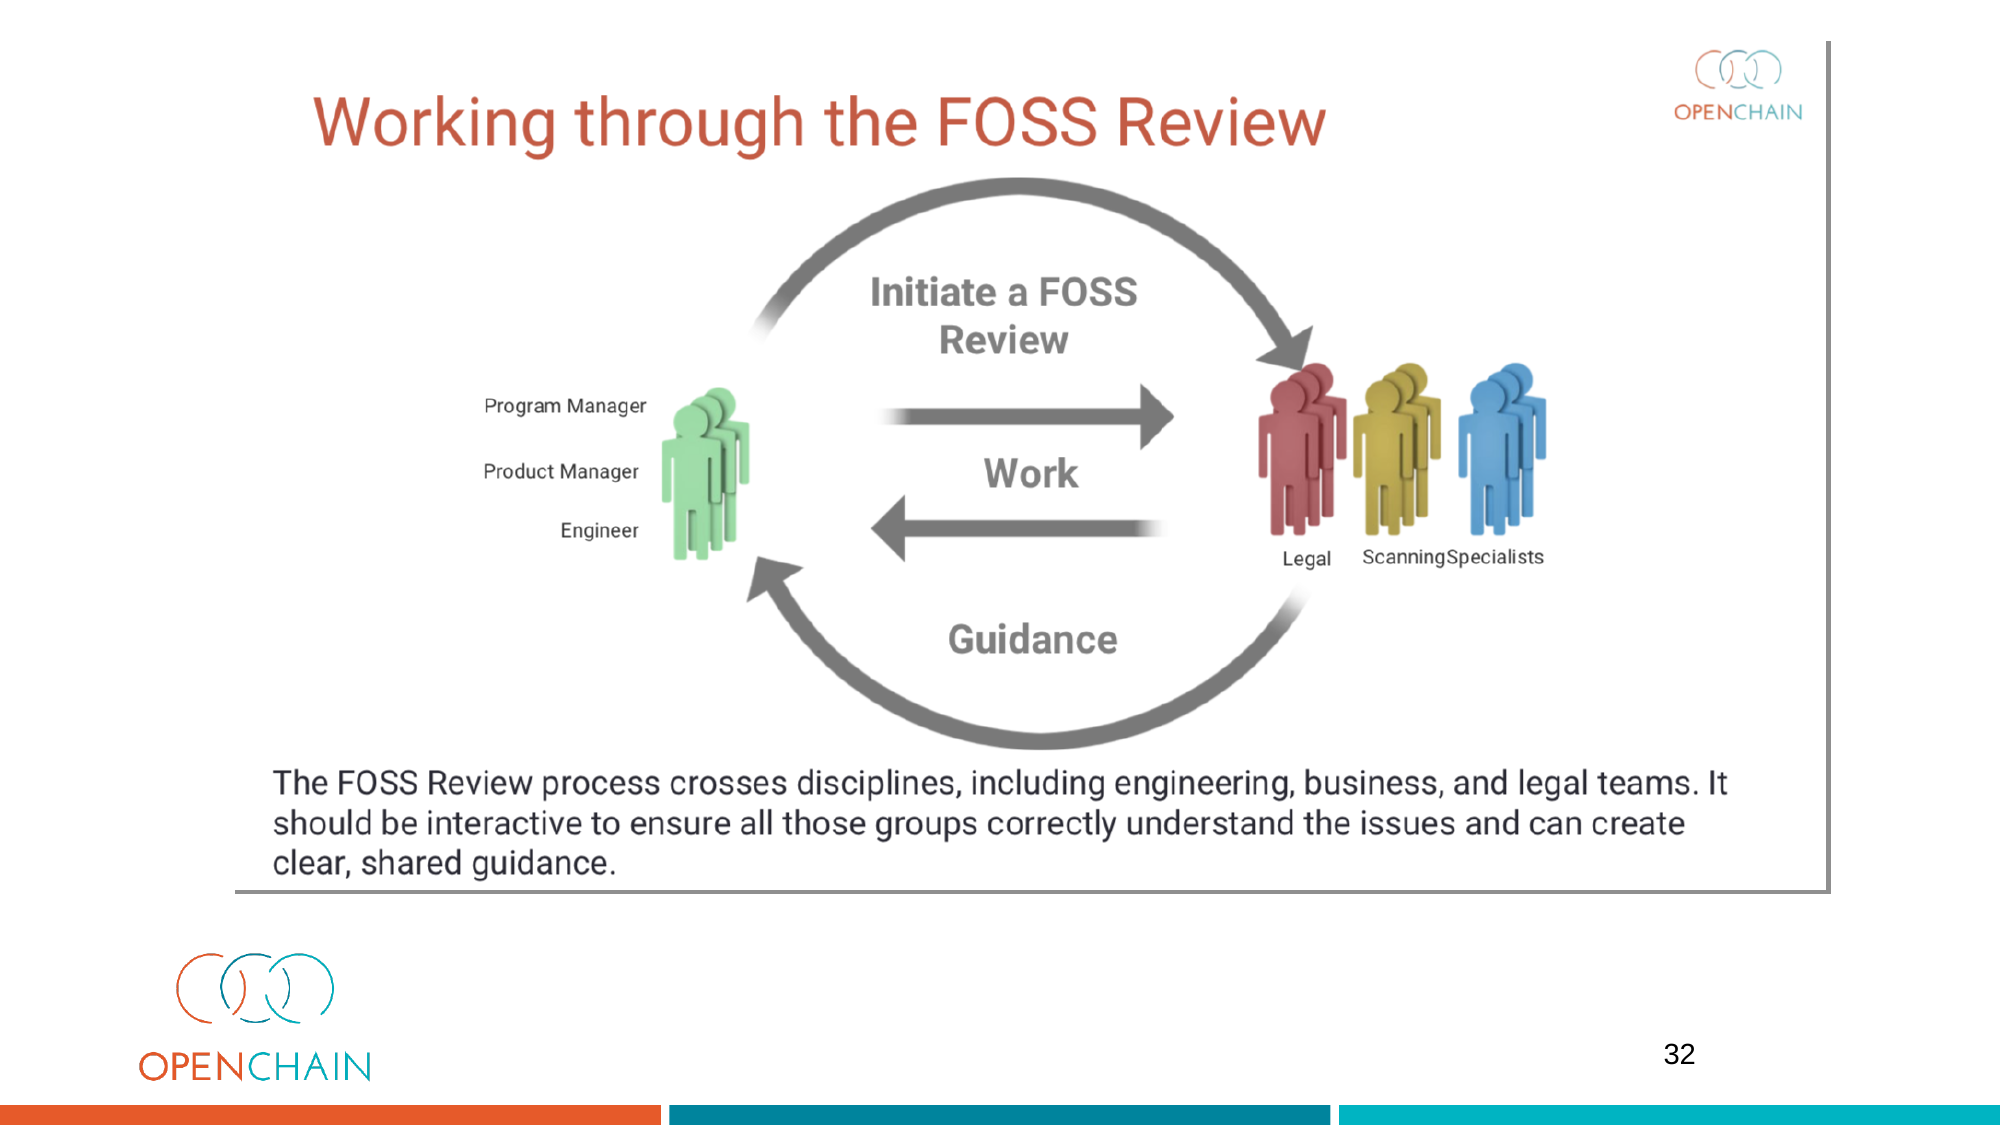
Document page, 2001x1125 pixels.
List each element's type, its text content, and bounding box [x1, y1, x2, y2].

picture [137, 951, 372, 1082]
picture [230, 37, 1826, 890]
slide_number <number> [1648, 1022, 1863, 1083]
